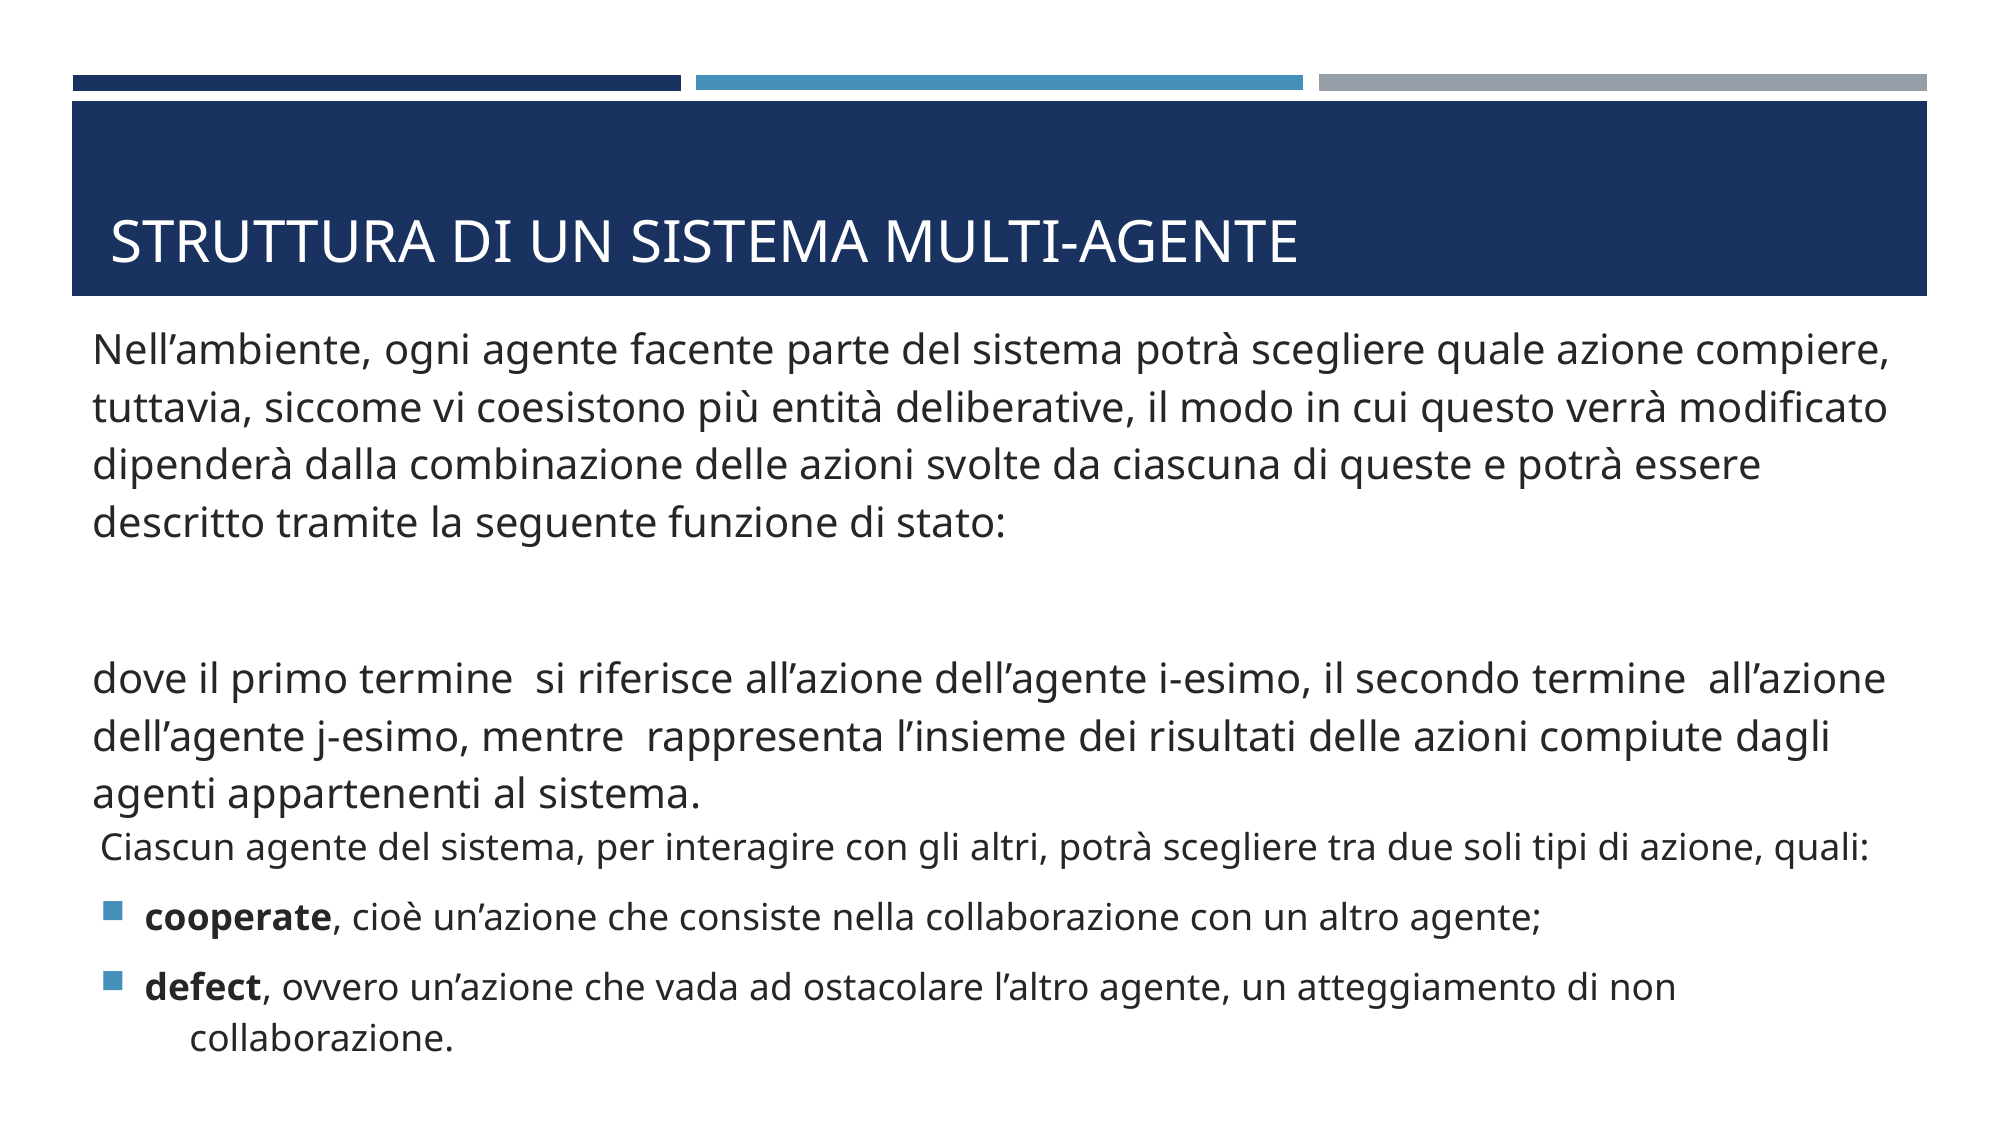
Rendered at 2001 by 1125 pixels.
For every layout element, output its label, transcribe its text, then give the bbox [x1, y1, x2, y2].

text_box Nell’ambiente, ogni agente facente parte del sistema potrà scegliere quale azione compiere, tuttavia, siccome vi coesistono più entità deliberative, il modo in cui questo verrà modificato dipenderà dalla combinazione delle azioni svolte da ciascuna di queste e potrà essere descritto tramite la seguente funzione di stato: dove il primo termine si riferisce all’azione dell’agente i-esimo, il secondo termine all’azione dell’agente j-esimo, mentre rappresenta l’insieme dei risultati delle azioni compiute dagli agenti appartenenti al sistema. [77, 307, 1929, 778]
list Ciascun agente del sistema, per interagire con gli altri, potrà scegliere tra due soli tipi di azione, quali: cooperate, cioè un’azione che consiste nella collaborazione con un altro agente; defect, ovvero un’azione che vada ad ostacolare l’altro agente, un atteggiamento di non collaborazione. [84, 803, 1916, 1072]
title Struttura di un sistema multi-agente [95, 115, 1905, 282]
